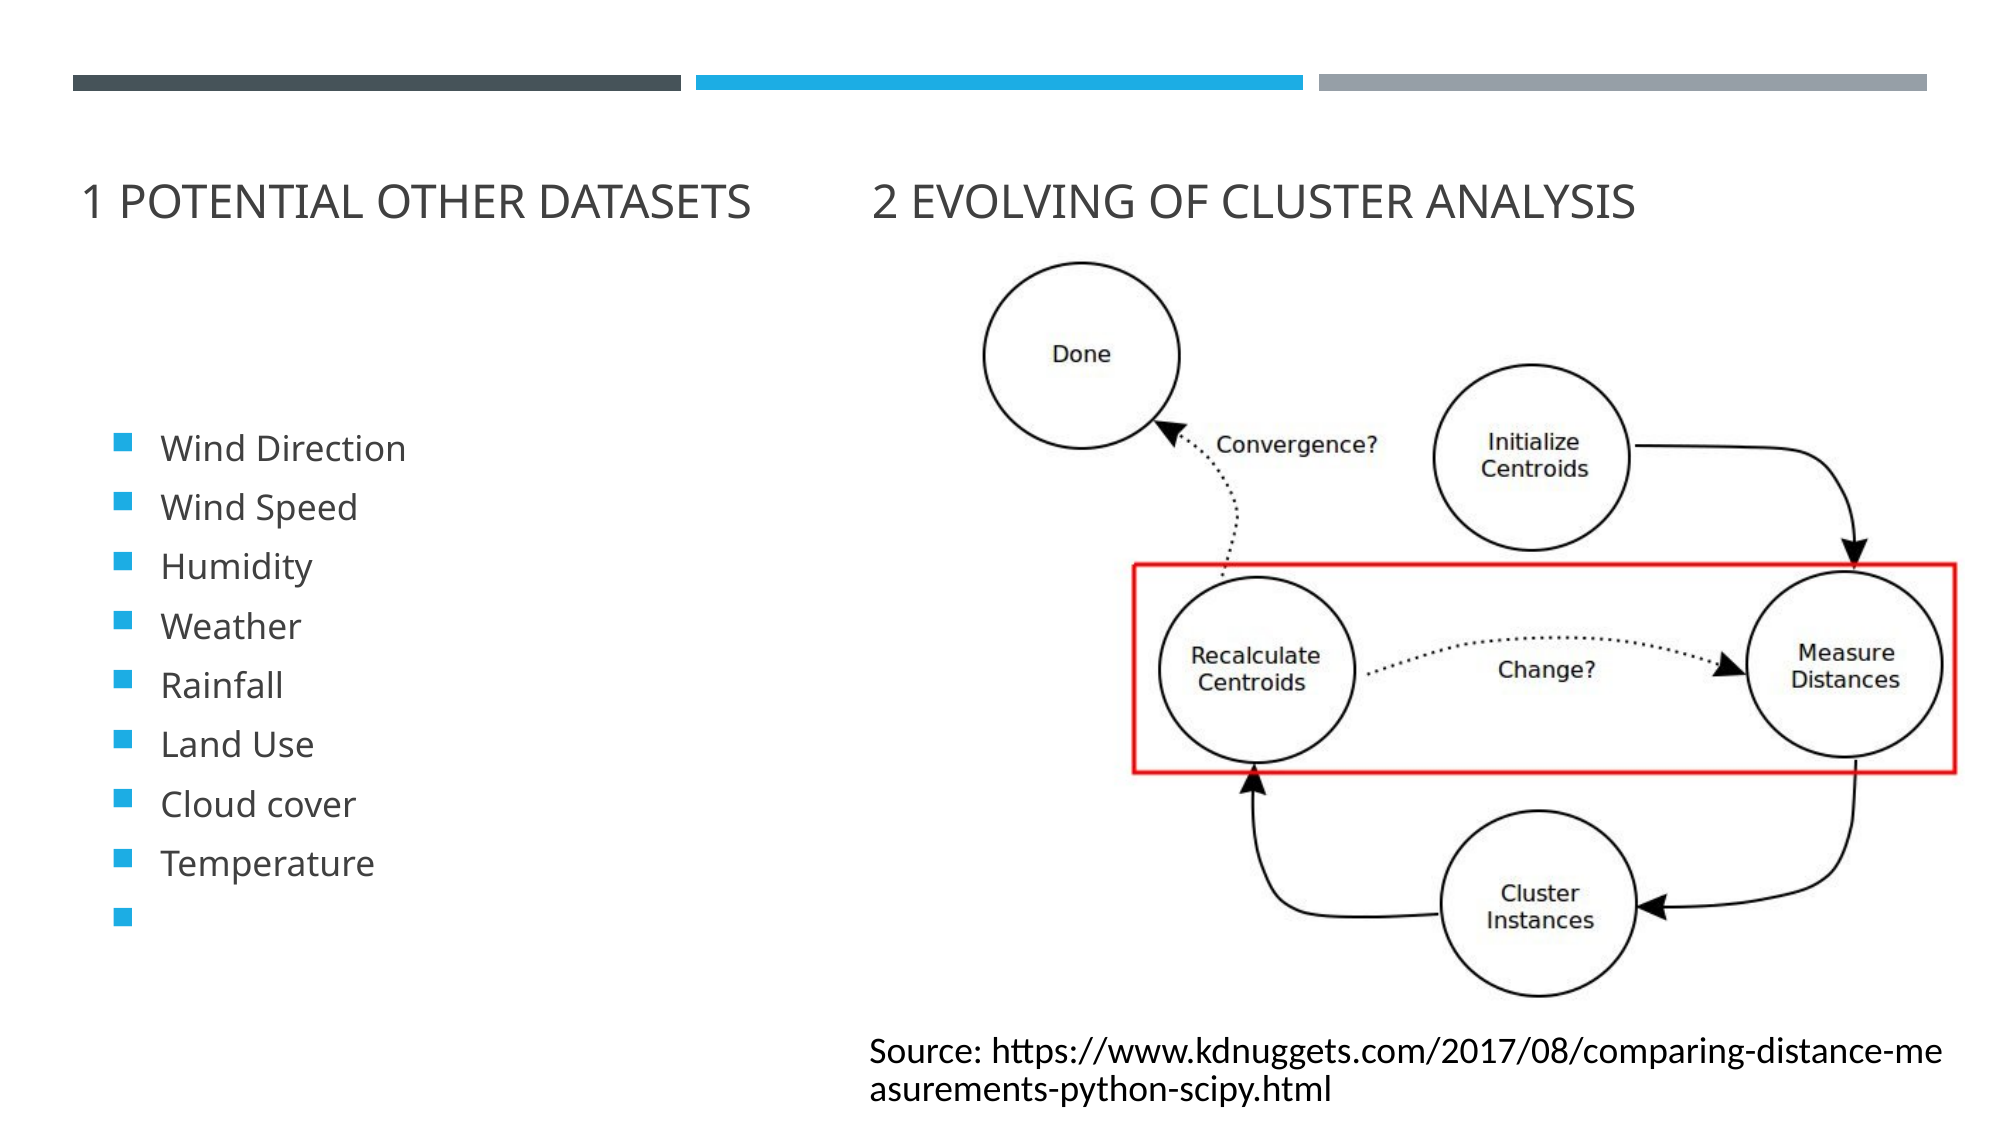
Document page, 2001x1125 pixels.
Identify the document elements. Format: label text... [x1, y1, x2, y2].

list Wind Direction Wind Speed Humidity Weather Rainfall Land Use Cloud cover Temperature [95, 383, 846, 981]
title 1 POtenTIAL Other DATASETS 2 Evolving of Cluster AnalYSIS [64, 129, 1983, 236]
text_box Source: https://www.kdnuggets.com/2017/08/comparing-distance-measurements-python-scipy.html [854, 1018, 1965, 1125]
picture [956, 242, 1965, 1012]
